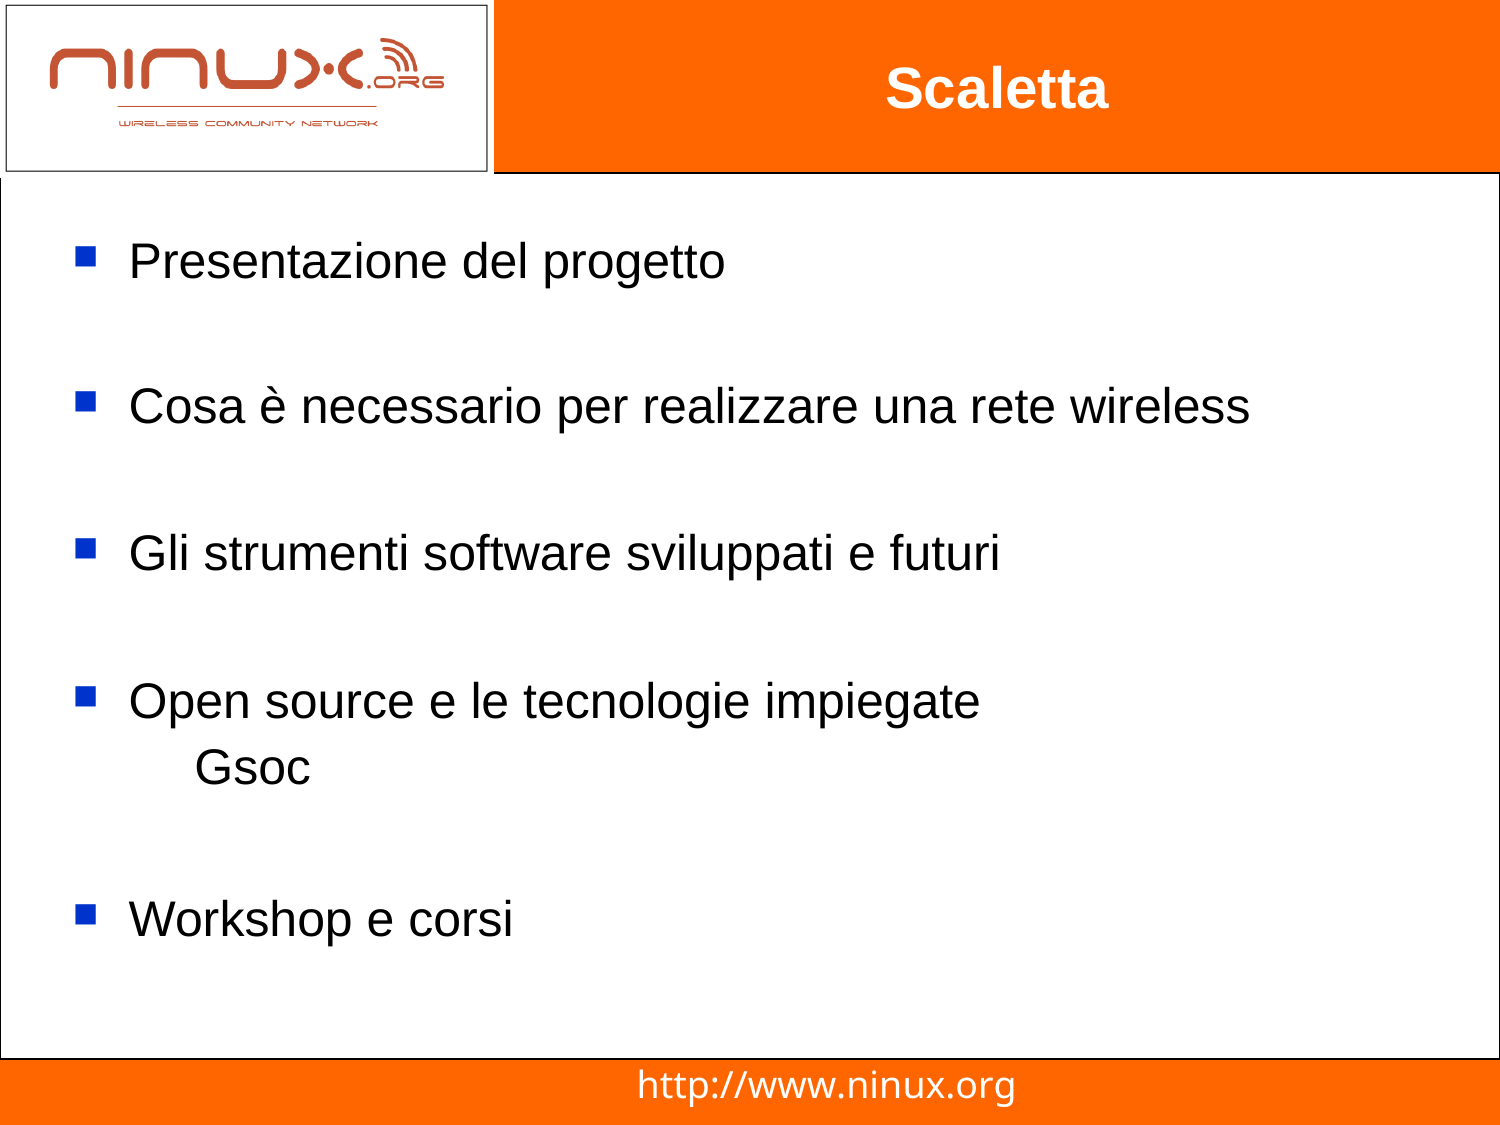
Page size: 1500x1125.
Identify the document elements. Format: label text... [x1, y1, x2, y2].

picture [0, 0, 494, 178]
list Presentazione del progetto Cosa è necessario per realizzare una rete wireless Gli strumenti software sviluppati e futuri Open source e le tecnologie impiegate Gsoc Workshop e corsi [57, 220, 1387, 1125]
title Scaletta [495, 17, 1500, 160]
